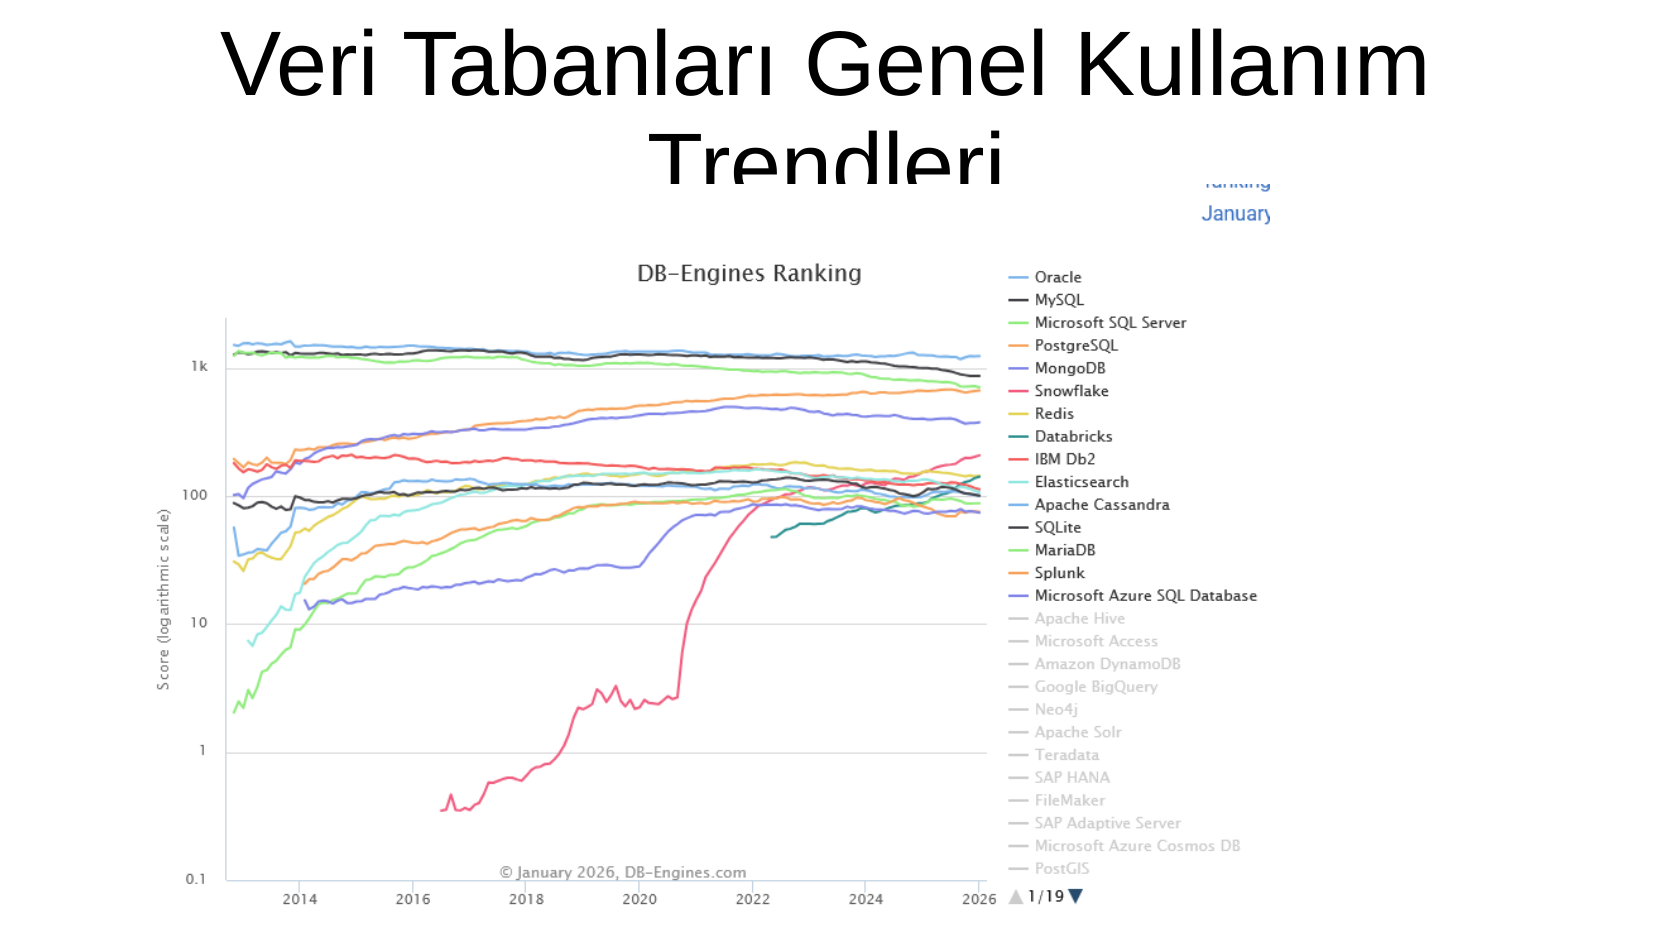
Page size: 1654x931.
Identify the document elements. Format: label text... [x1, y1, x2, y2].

picture [118, 184, 1270, 927]
title Veri Tabanları Genel Kullanım Trendleri [82, 12, 1571, 218]
